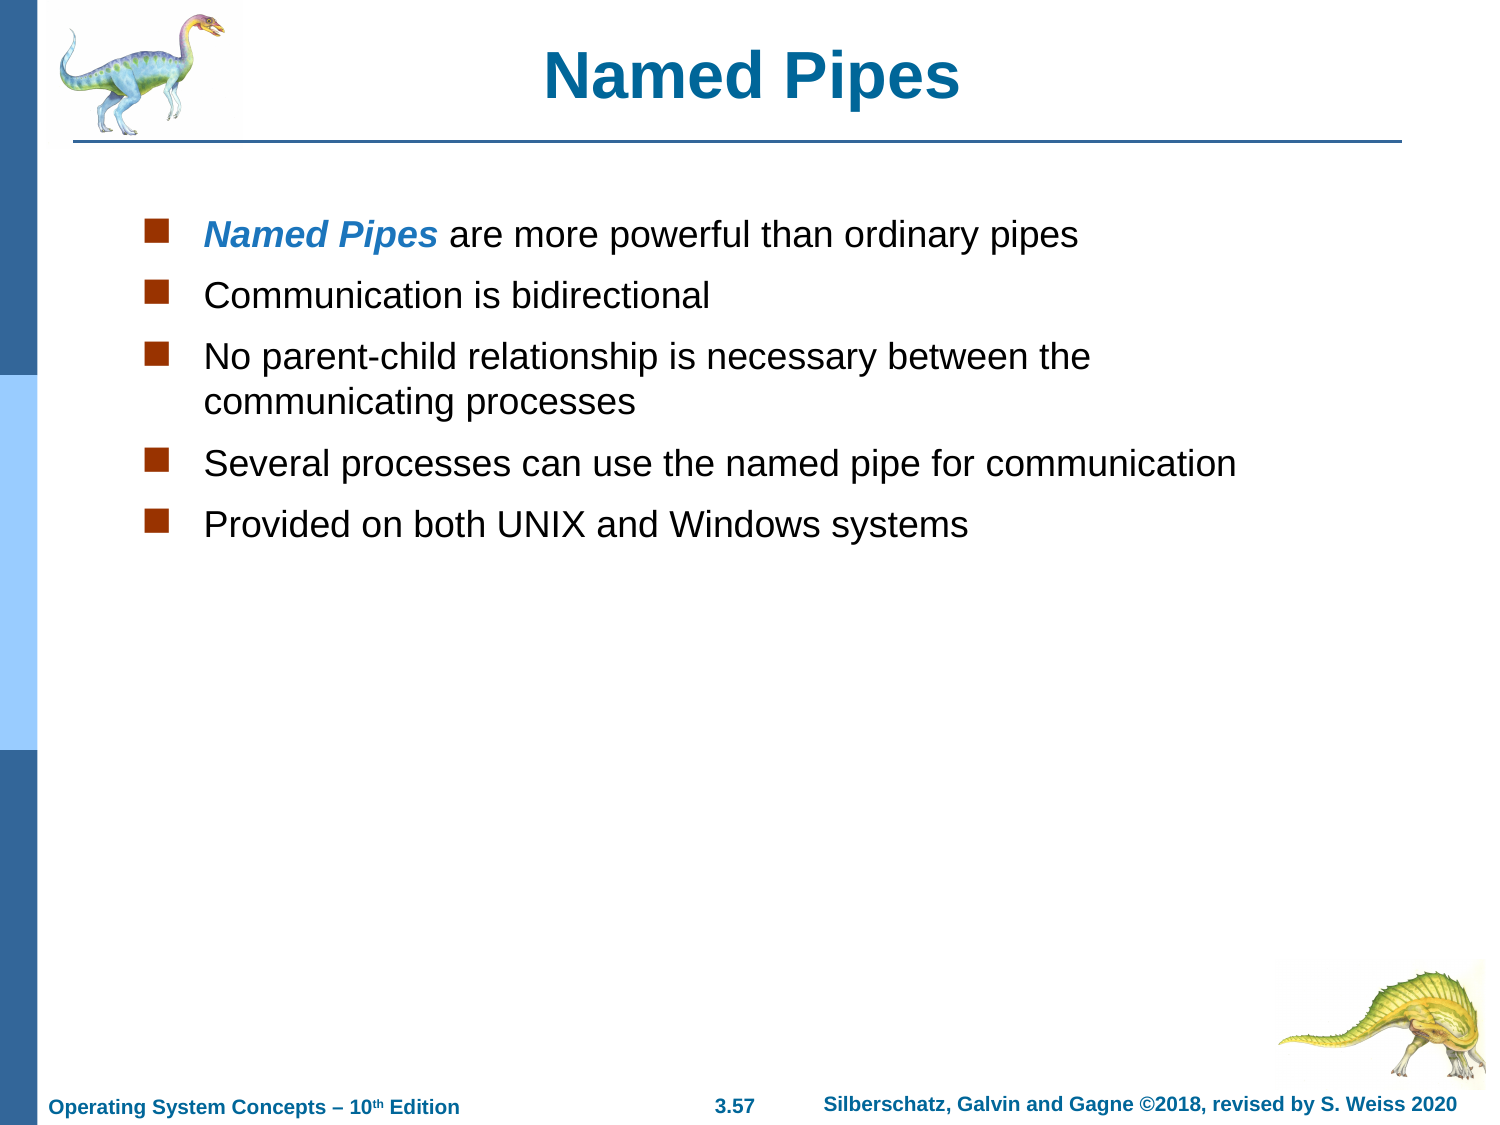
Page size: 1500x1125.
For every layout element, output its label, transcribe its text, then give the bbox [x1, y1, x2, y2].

picture [1275, 959, 1486, 1090]
list Named Pipes are more powerful than ordinary pipes Communication is bidirectional No parent-child relationship is necessary between the communicating processes Several processes can use the named pipe for communication Provided on both UNIX and Windows systems [132, 202, 1291, 946]
title Named Pipes [77, 24, 1428, 120]
picture [1140, 1096, 1148, 1101]
picture [46, 0, 243, 149]
